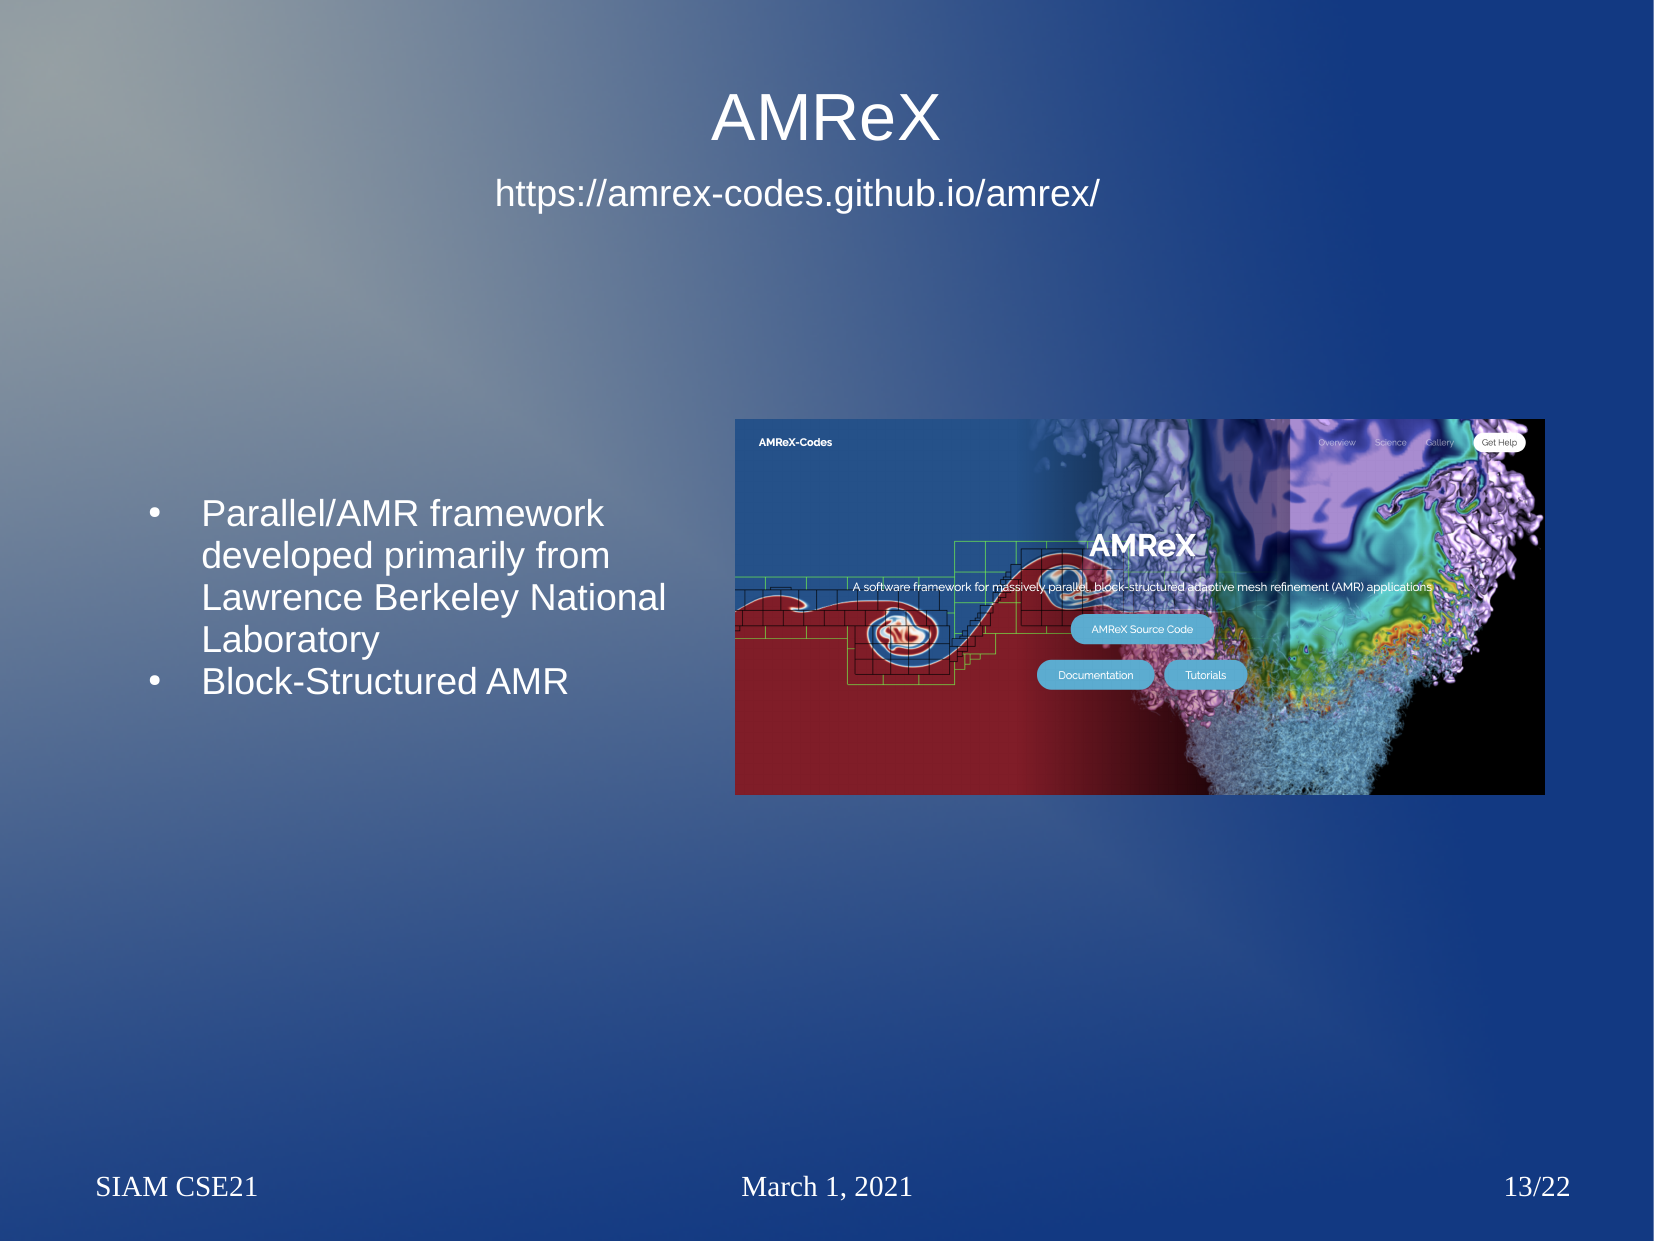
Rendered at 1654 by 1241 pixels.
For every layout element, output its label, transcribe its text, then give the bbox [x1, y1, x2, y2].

text_box Parallel/AMR framework developed primarily from Lawrence Berkeley National Laboratory Block-Structured AMR [115, 485, 731, 736]
title AMReX [82, 13, 1571, 222]
picture [0, 0, 1654, 1241]
text_box https://amrex-codes.github.io/amrex/ [480, 165, 1141, 222]
